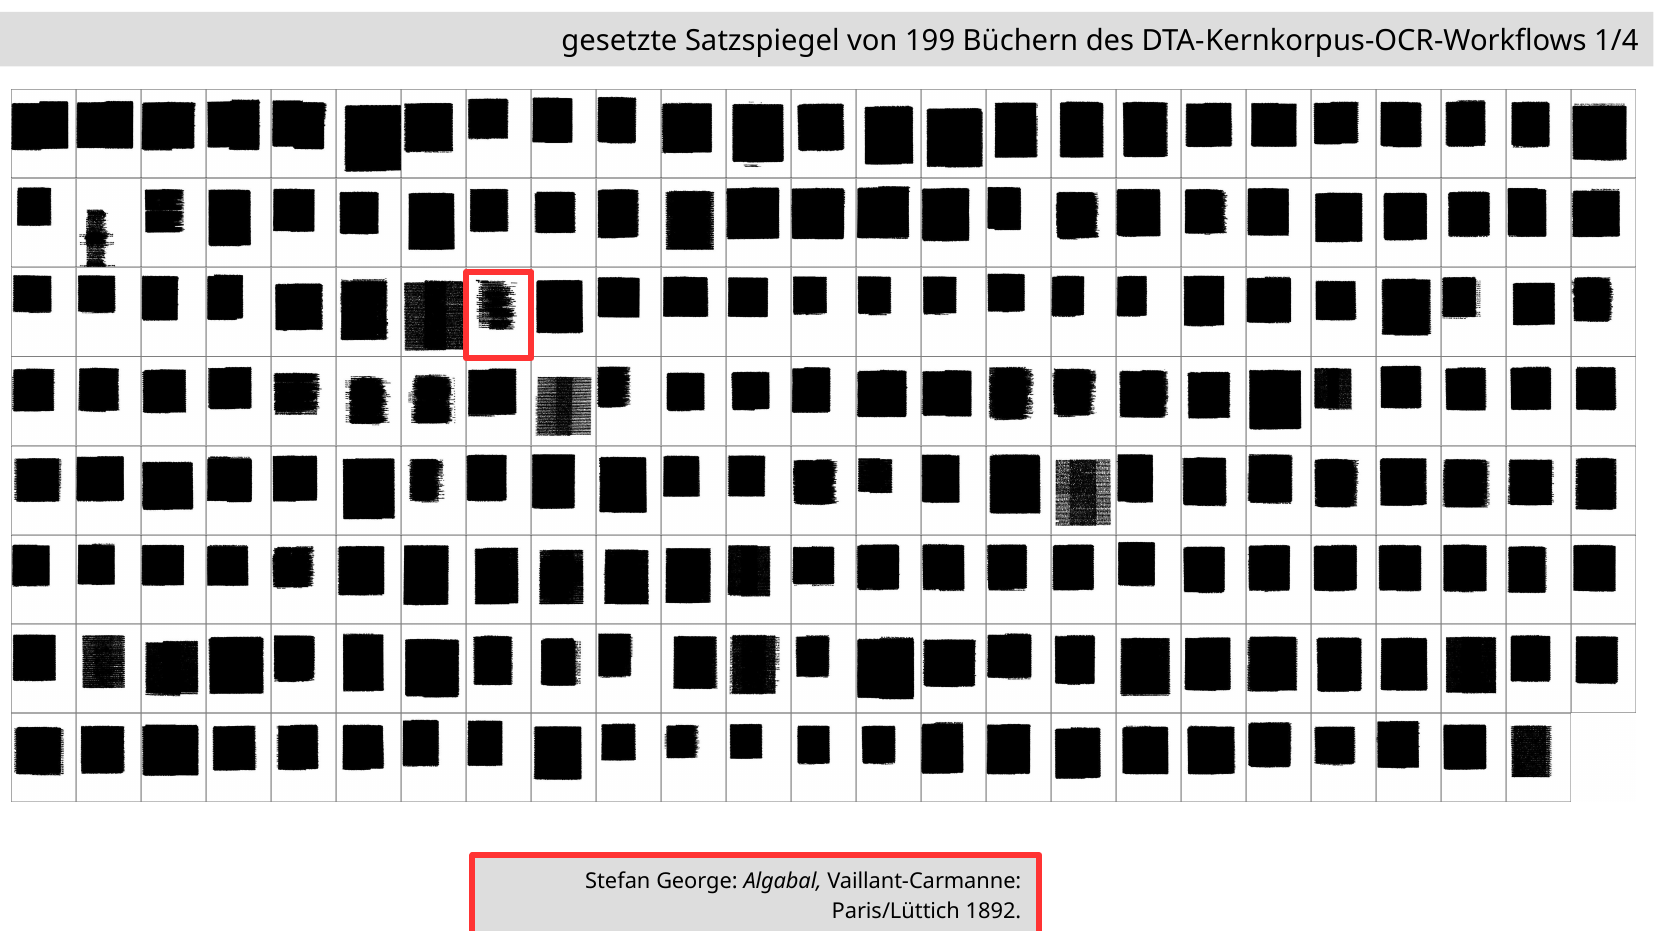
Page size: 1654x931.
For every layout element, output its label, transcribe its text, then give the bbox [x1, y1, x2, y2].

picture [11, 89, 1636, 802]
text_box gesetzte Satzspiegel von 199 Büchern des DTA-Kernkorpus-OCR-Workflows 1/4 [0, 11, 1654, 57]
text_box Stefan George: Algabal, Vaillant-Carmanne: Paris/Lüttich 1892. [472, 855, 1040, 898]
